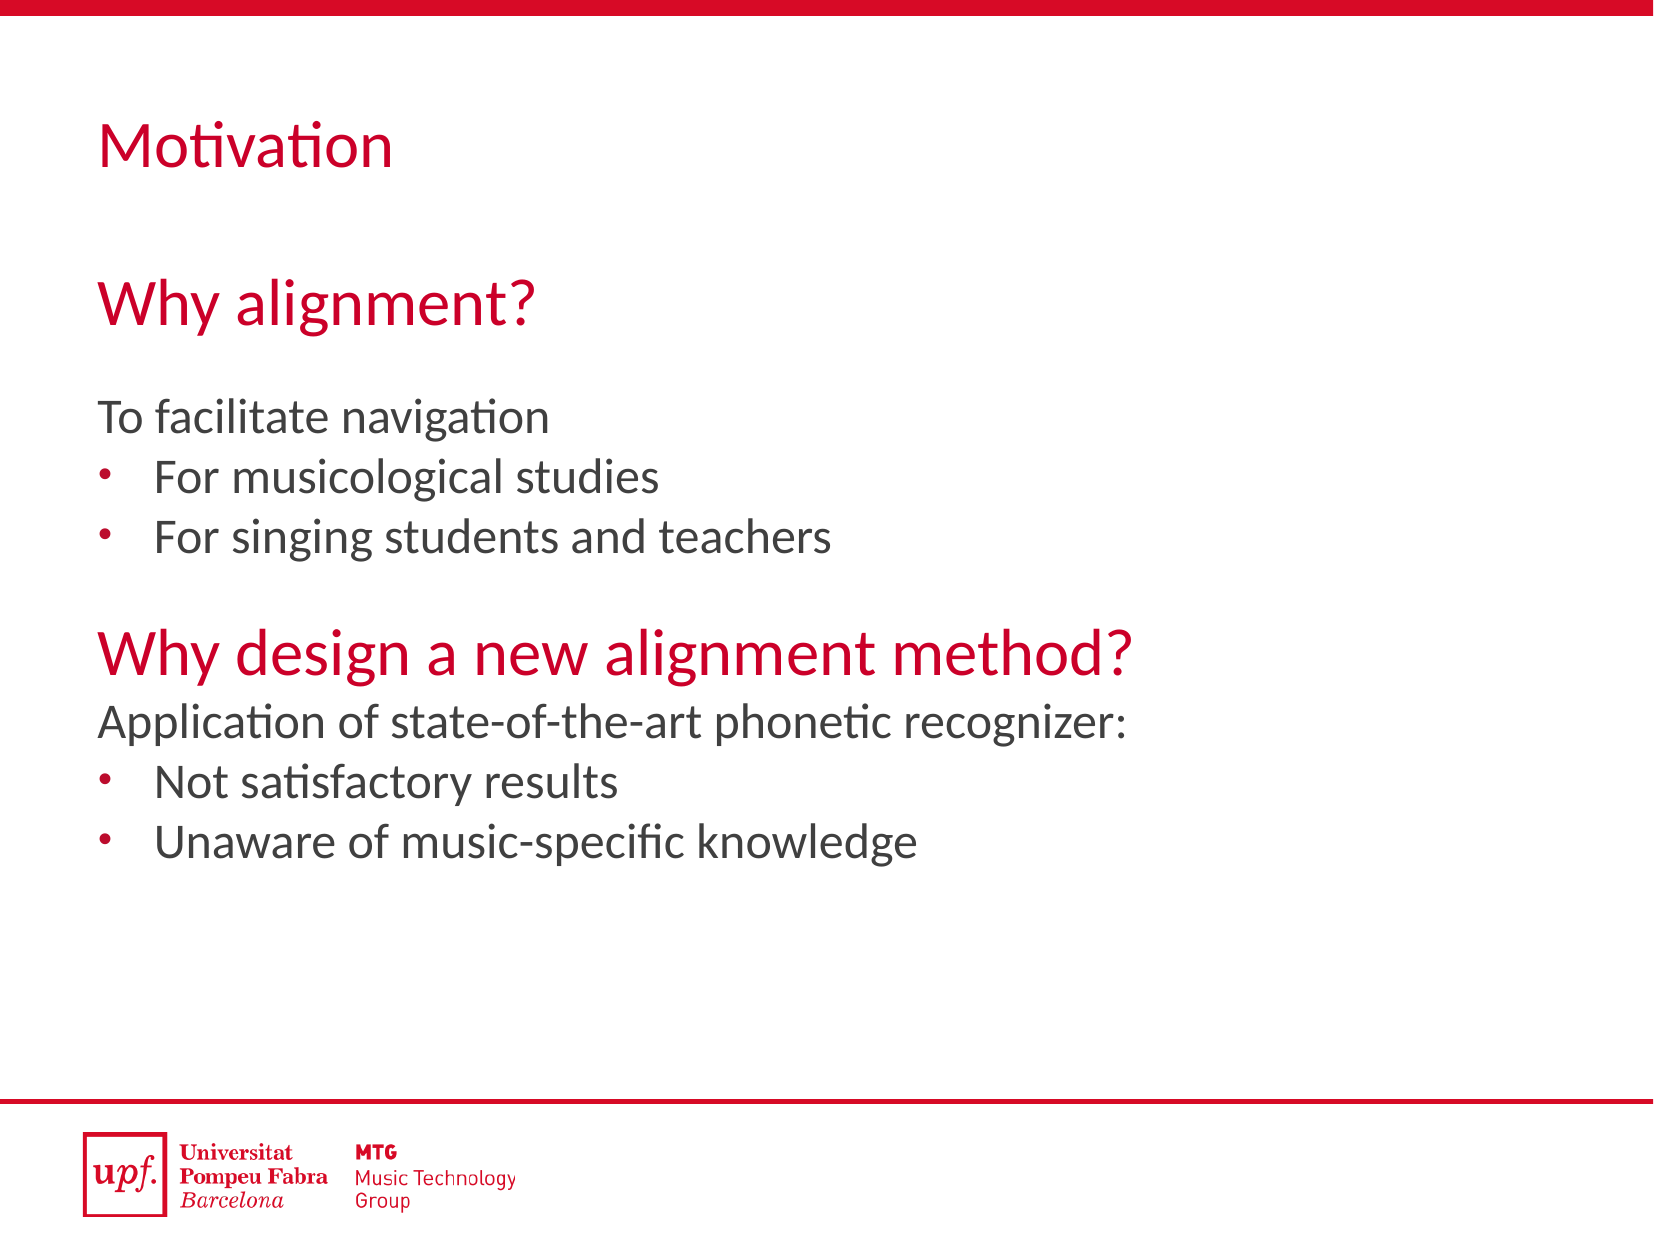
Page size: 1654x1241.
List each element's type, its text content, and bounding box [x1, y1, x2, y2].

text_box Motivation [82, 92, 1571, 234]
text_box Why alignment? To facilitate navigation For musicological studies For singing students and teachers Why design a new alignment method? Application of state-of-the-art phonetic recognizer: Not satisfactory results Unaware of music-specific knowledge [82, 251, 1571, 1054]
